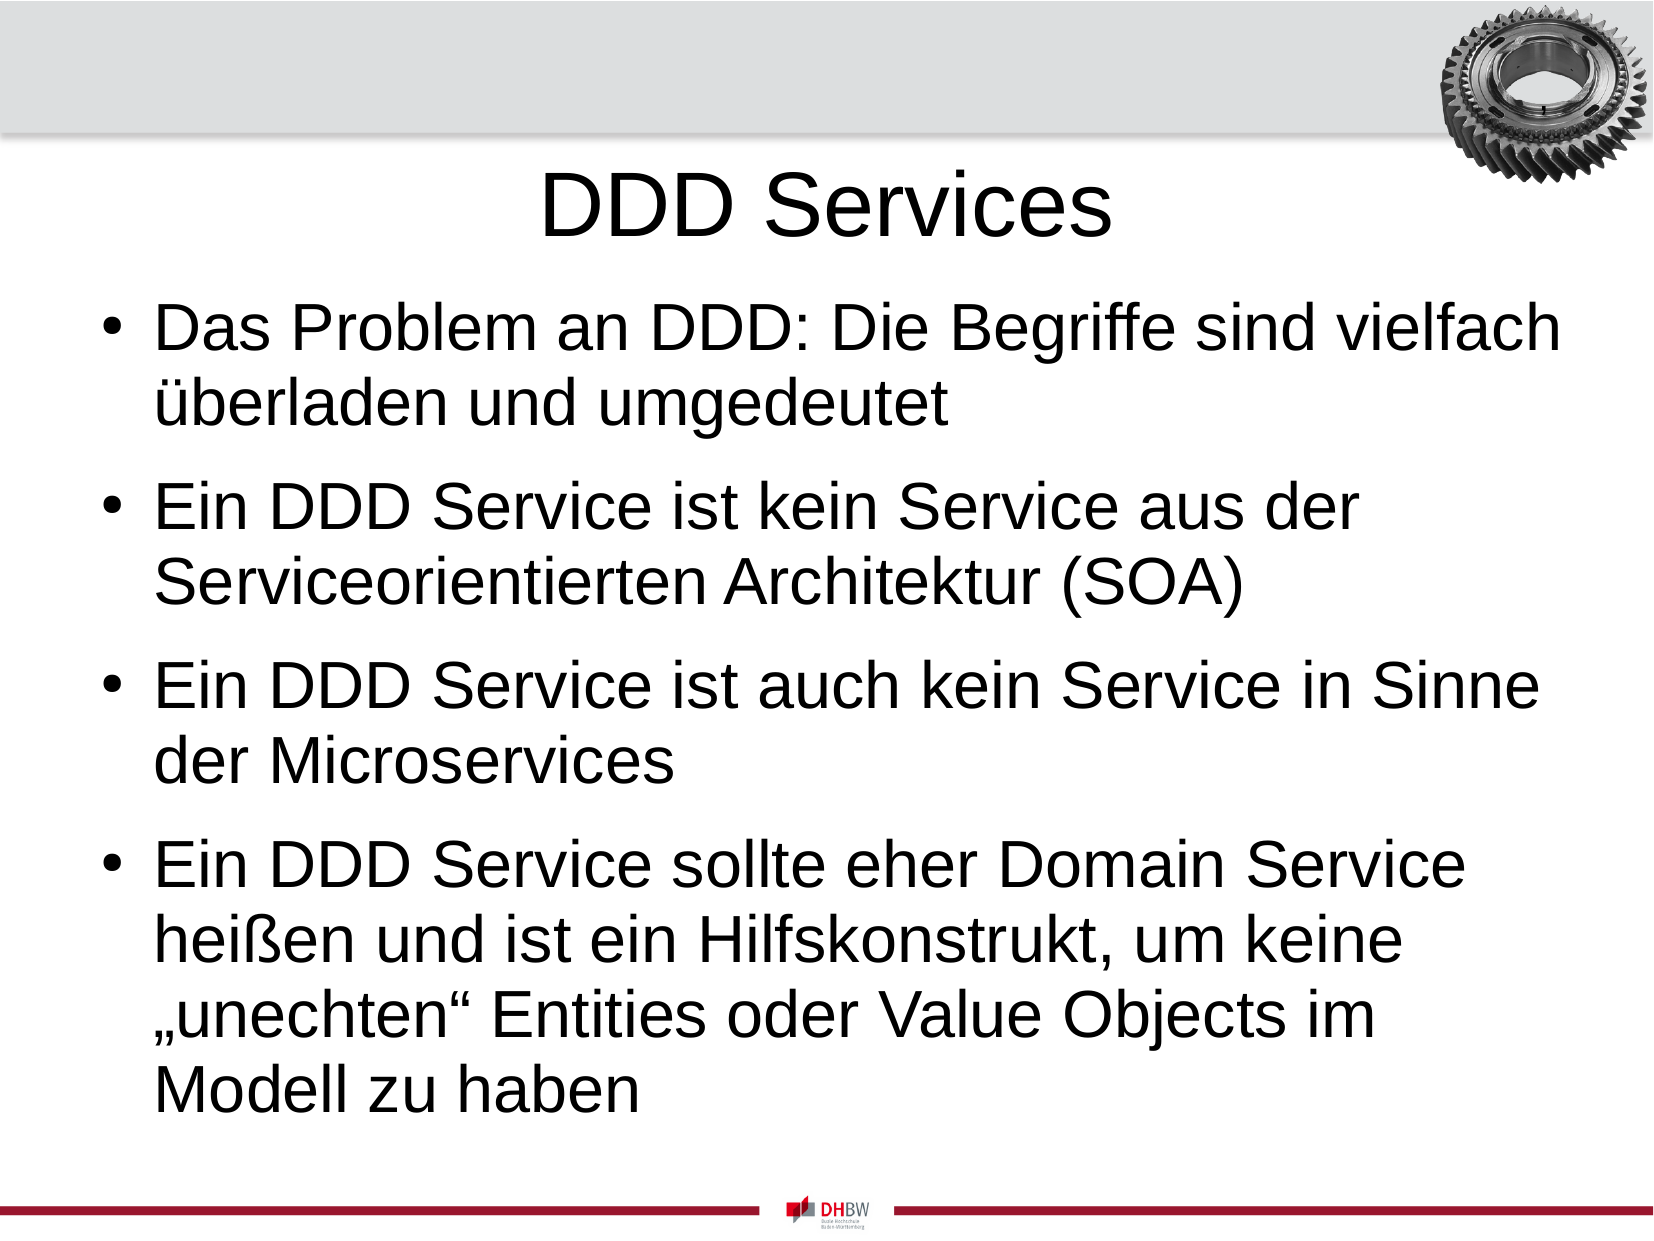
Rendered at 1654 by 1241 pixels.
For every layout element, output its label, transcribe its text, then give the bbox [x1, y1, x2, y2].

list Das Problem an DDD: Die Begriffe sind vielfach überladen und umgedeutet Ein DDD Service ist kein Service aus der Serviceorientierten Architektur (SOA) Ein DDD Service ist auch kein Service in Sinne der Microservices Ein DDD Service sollte eher Domain Service heißen und ist ein Hilfskonstrukt, um keine „unechten“ Entities oder Value Objects im Modell zu haben [82, 290, 1571, 1127]
picture [0, 0, 1654, 1237]
title DDD Services [82, 147, 1571, 257]
